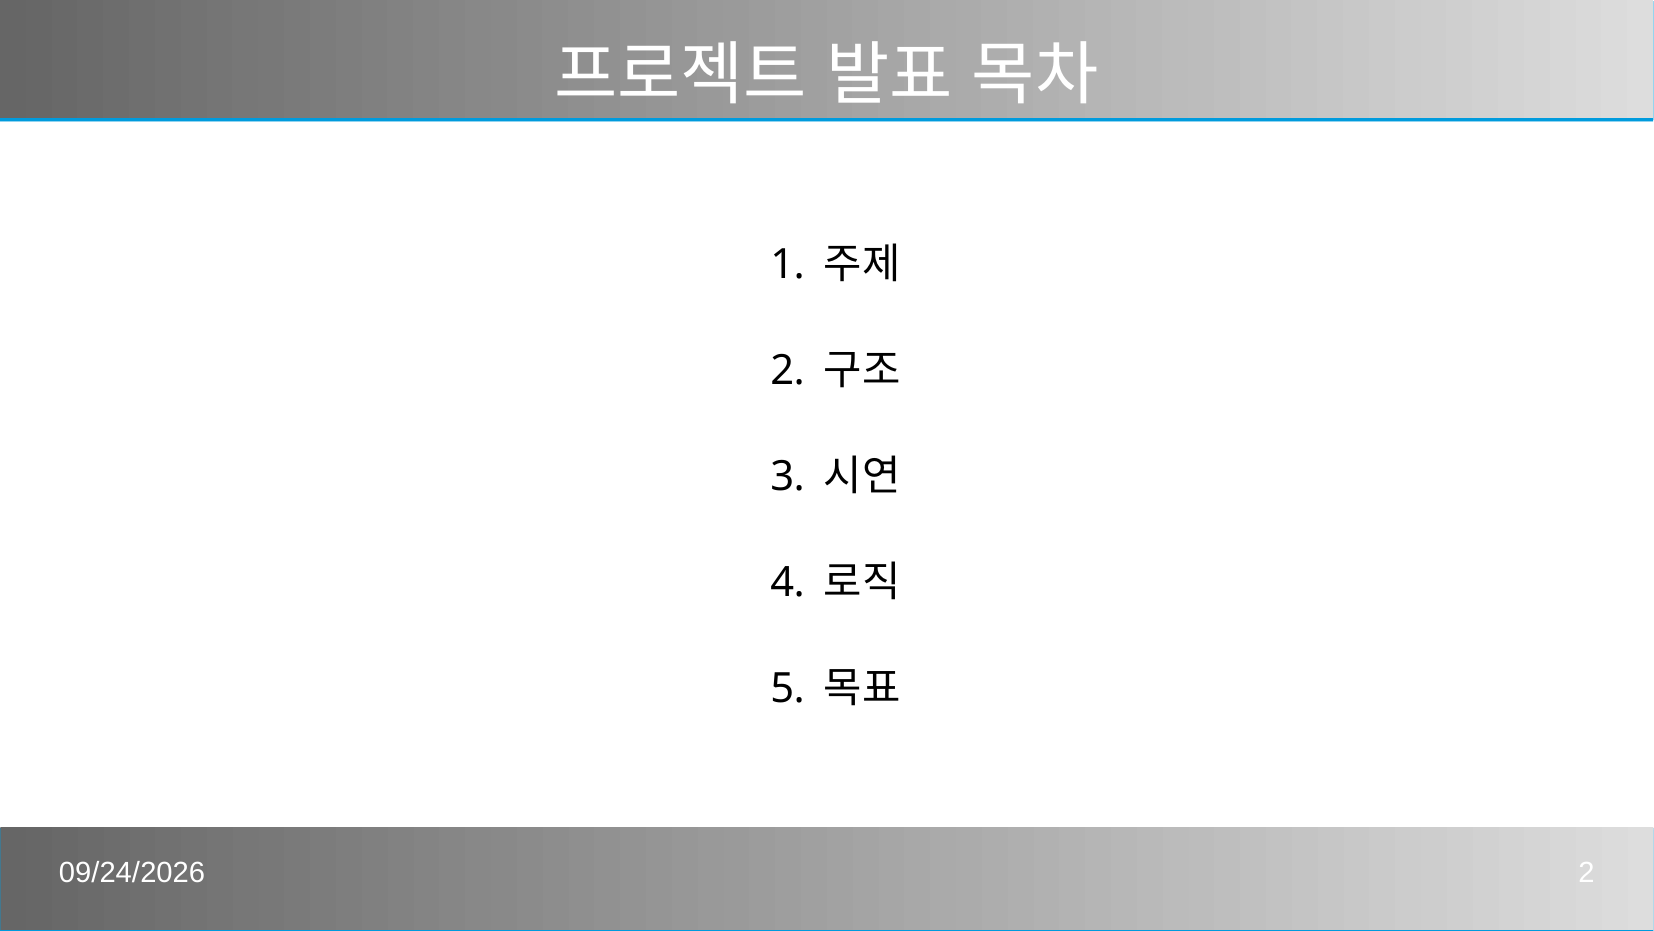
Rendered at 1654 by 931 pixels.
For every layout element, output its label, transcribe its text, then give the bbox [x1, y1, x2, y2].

title 프로젝트 발표 목차 [58, 19, 1595, 119]
list 주제 구조 시연 로직 목표 [58, 177, 1595, 768]
